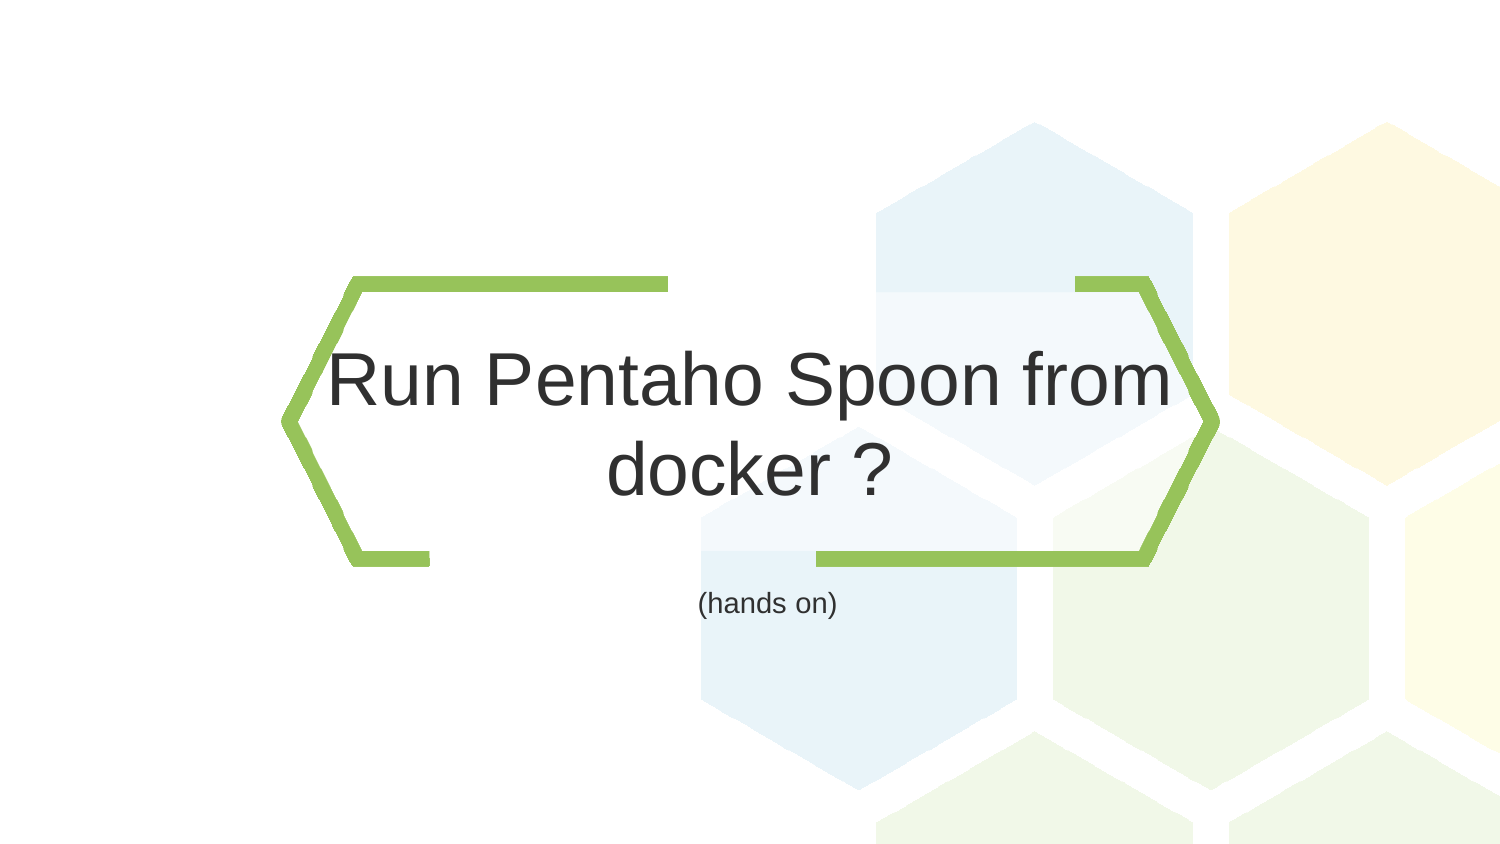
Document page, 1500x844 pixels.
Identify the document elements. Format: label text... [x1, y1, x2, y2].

title Run Pentaho Spoon from docker ? [300, 300, 1201, 541]
subtitle (hands on) [51, 569, 1449, 786]
picture [0, 0, 1500, 844]
